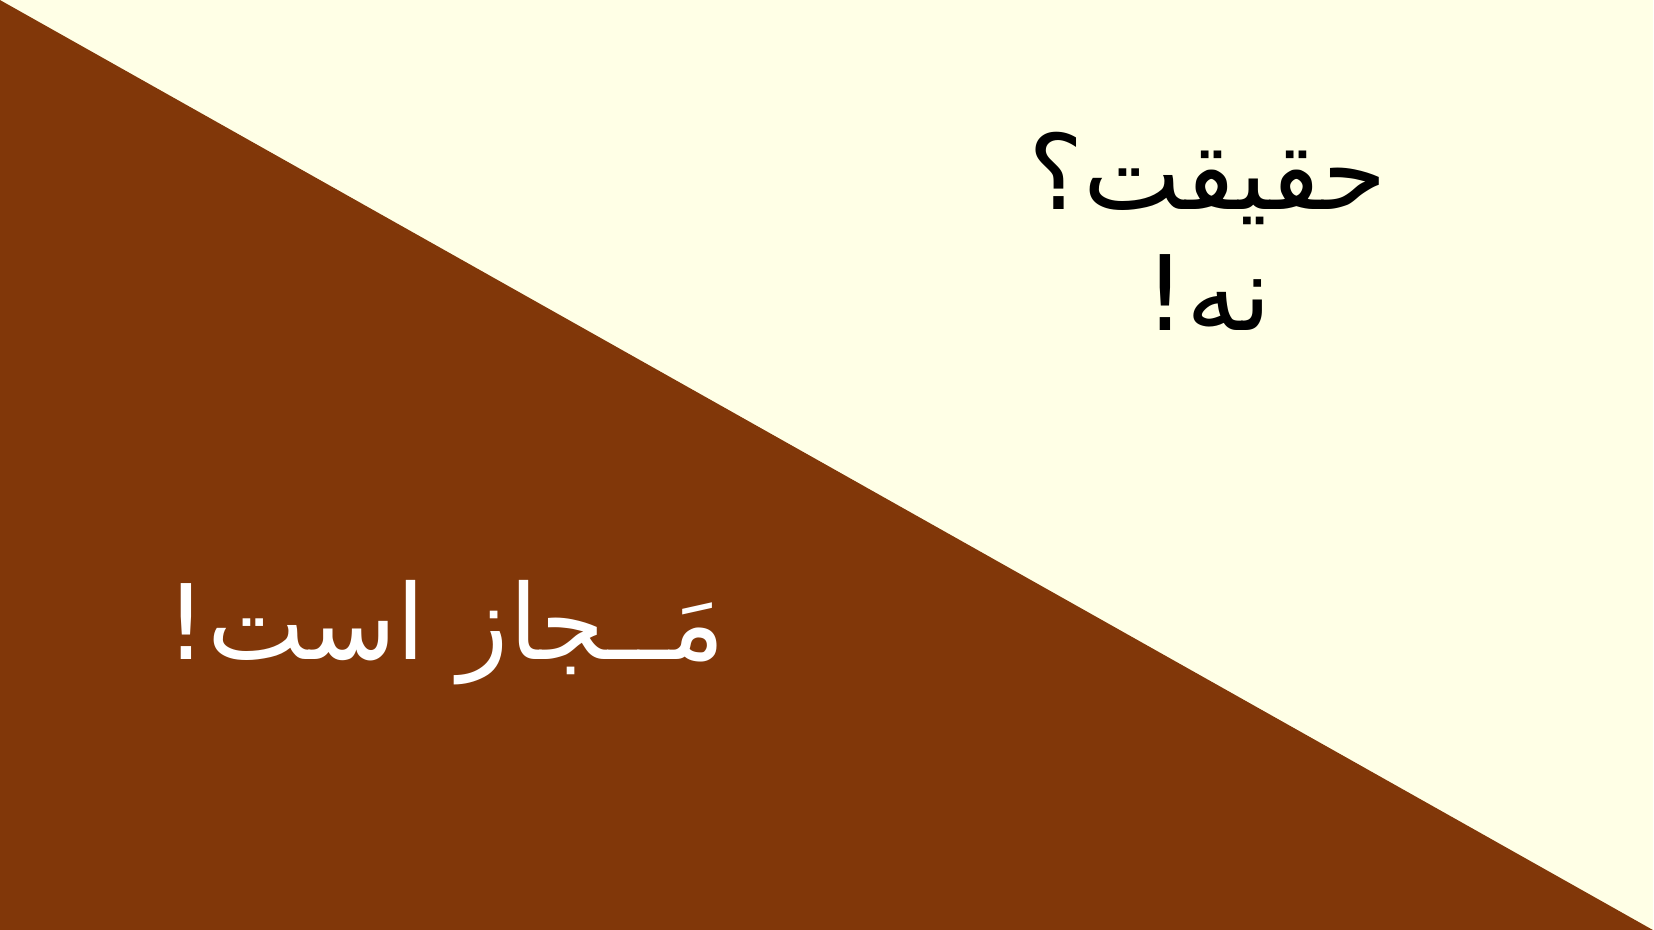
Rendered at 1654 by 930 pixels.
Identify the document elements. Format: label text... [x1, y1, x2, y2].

list حقیقت؟ نه! [844, 112, 1571, 475]
list مَــجاز است! [82, 562, 809, 853]
text_box [0, 0, 1653, 930]
